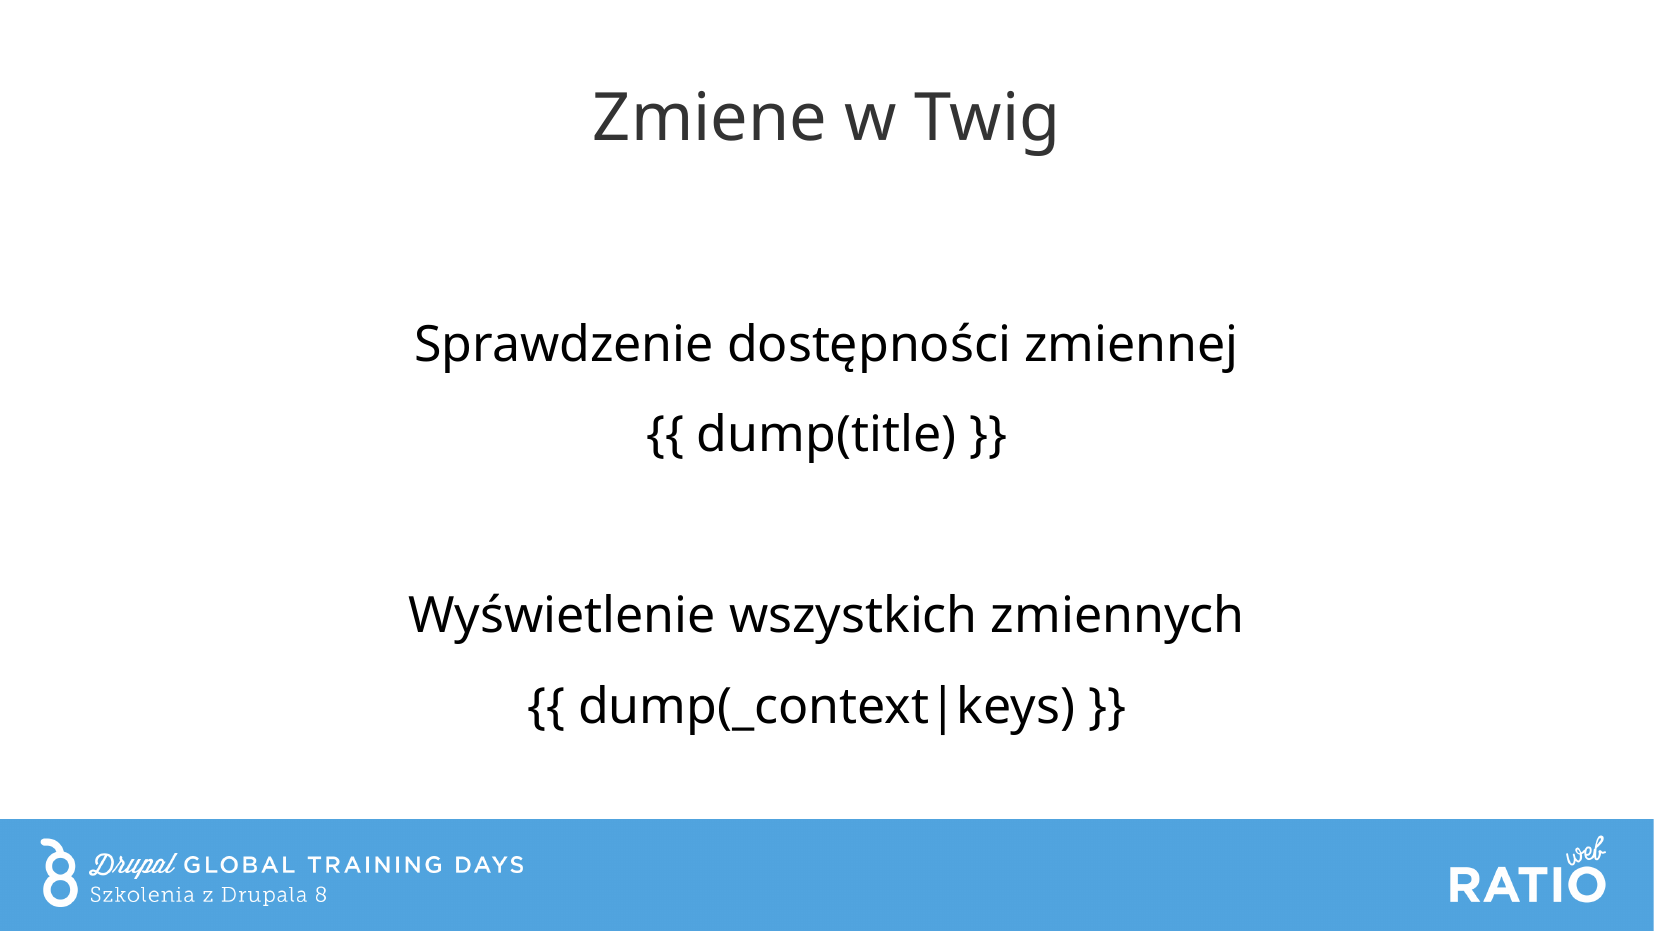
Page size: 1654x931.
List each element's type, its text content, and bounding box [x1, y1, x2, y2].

title Zmiene w Twig [82, 37, 1571, 193]
list Sprawdzenie dostępności zmiennej {{ dump(title) }} Wyświetlenie wszystkich zmiennych {{ dump(_context|keys) }} [82, 217, 1571, 758]
picture [0, 0, 1654, 931]
